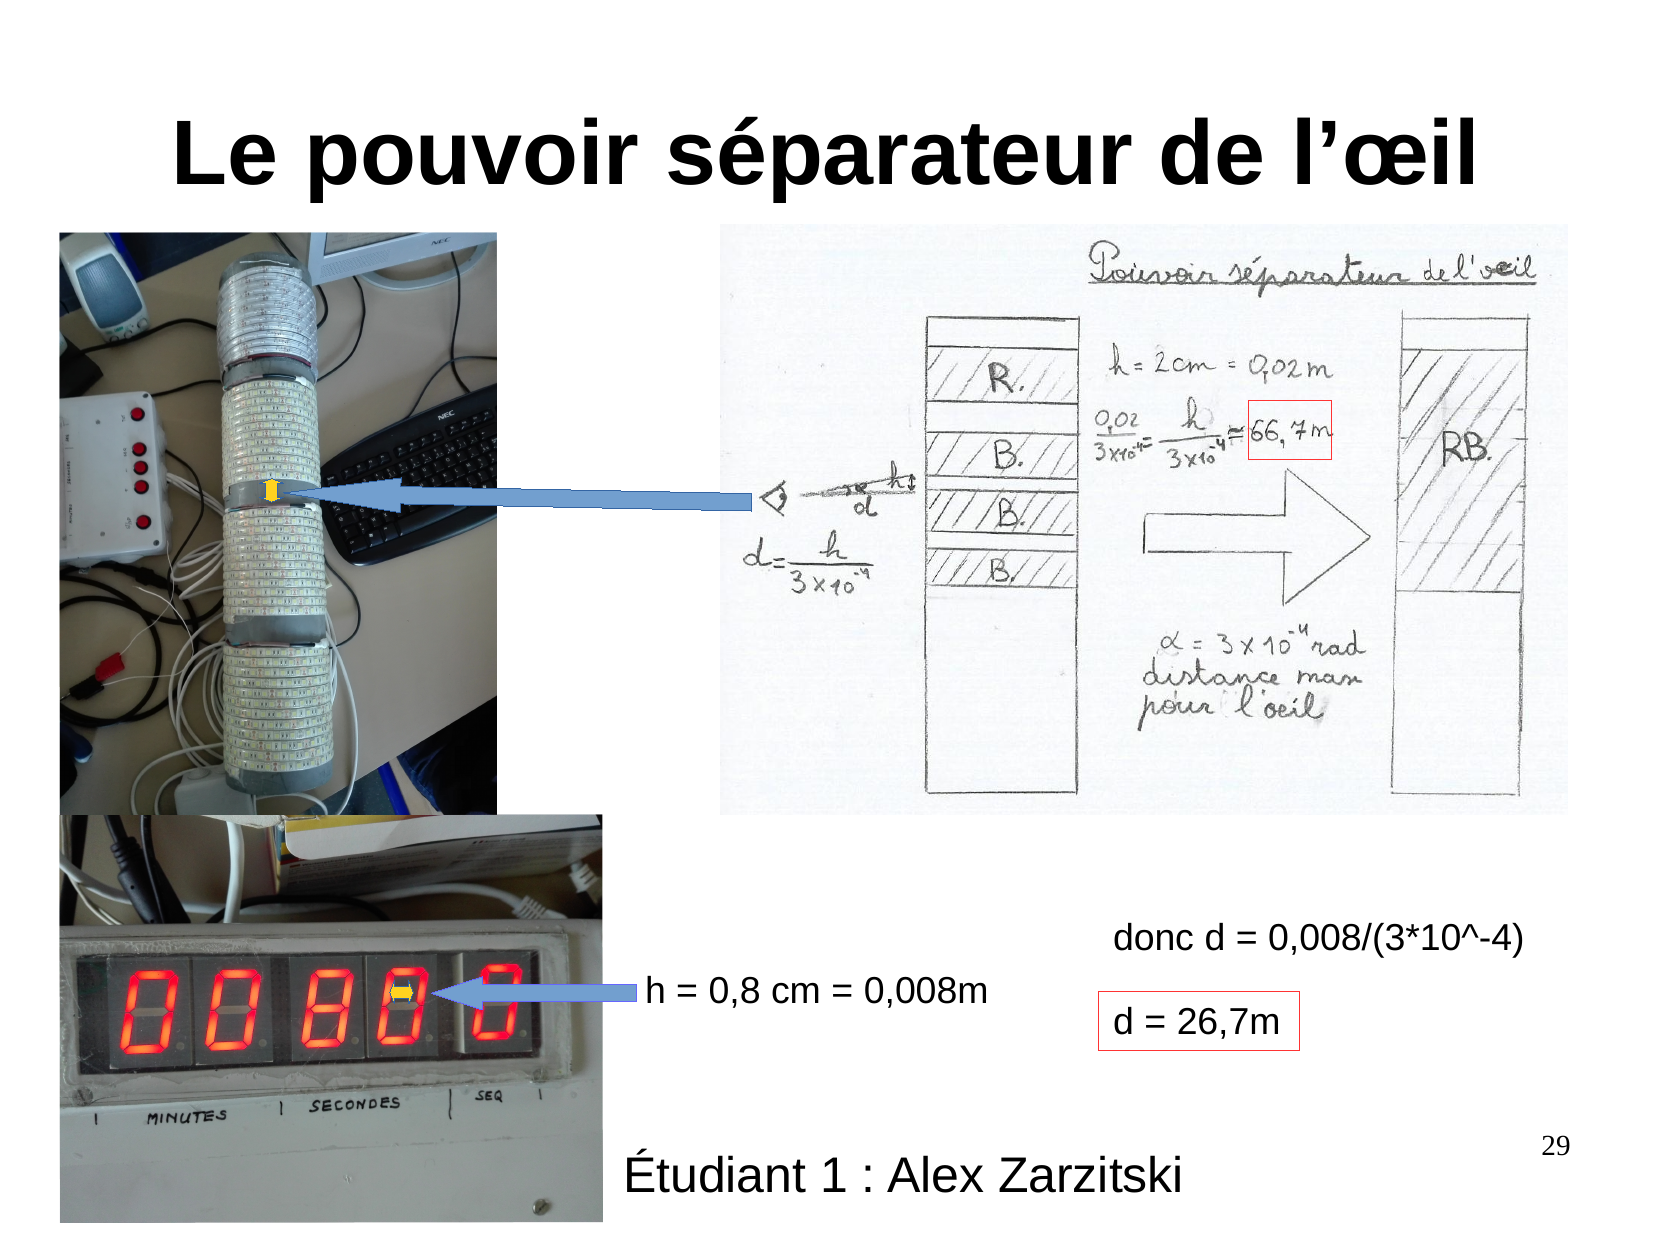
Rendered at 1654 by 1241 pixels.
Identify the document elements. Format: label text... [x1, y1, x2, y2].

title Le pouvoir séparateur de l’œil [82, 49, 1571, 257]
picture [720, 224, 1568, 815]
text_box h = 0,8 cm = 0,008m [630, 962, 1004, 1020]
text_box [389, 980, 414, 1004]
text_box donc d = 0,008/(3*10^-4) d = 26,7m [1098, 909, 1540, 1051]
text_box [283, 477, 752, 513]
picture [59, 232, 603, 1223]
text_box donc d = 0,008/(3*10^-4) d = 26,7m [1099, 992, 1299, 1050]
text_box Étudiant 1 : Alex Zarzitski [608, 1139, 1205, 1211]
text_box [431, 976, 637, 1010]
text_box [259, 478, 284, 503]
